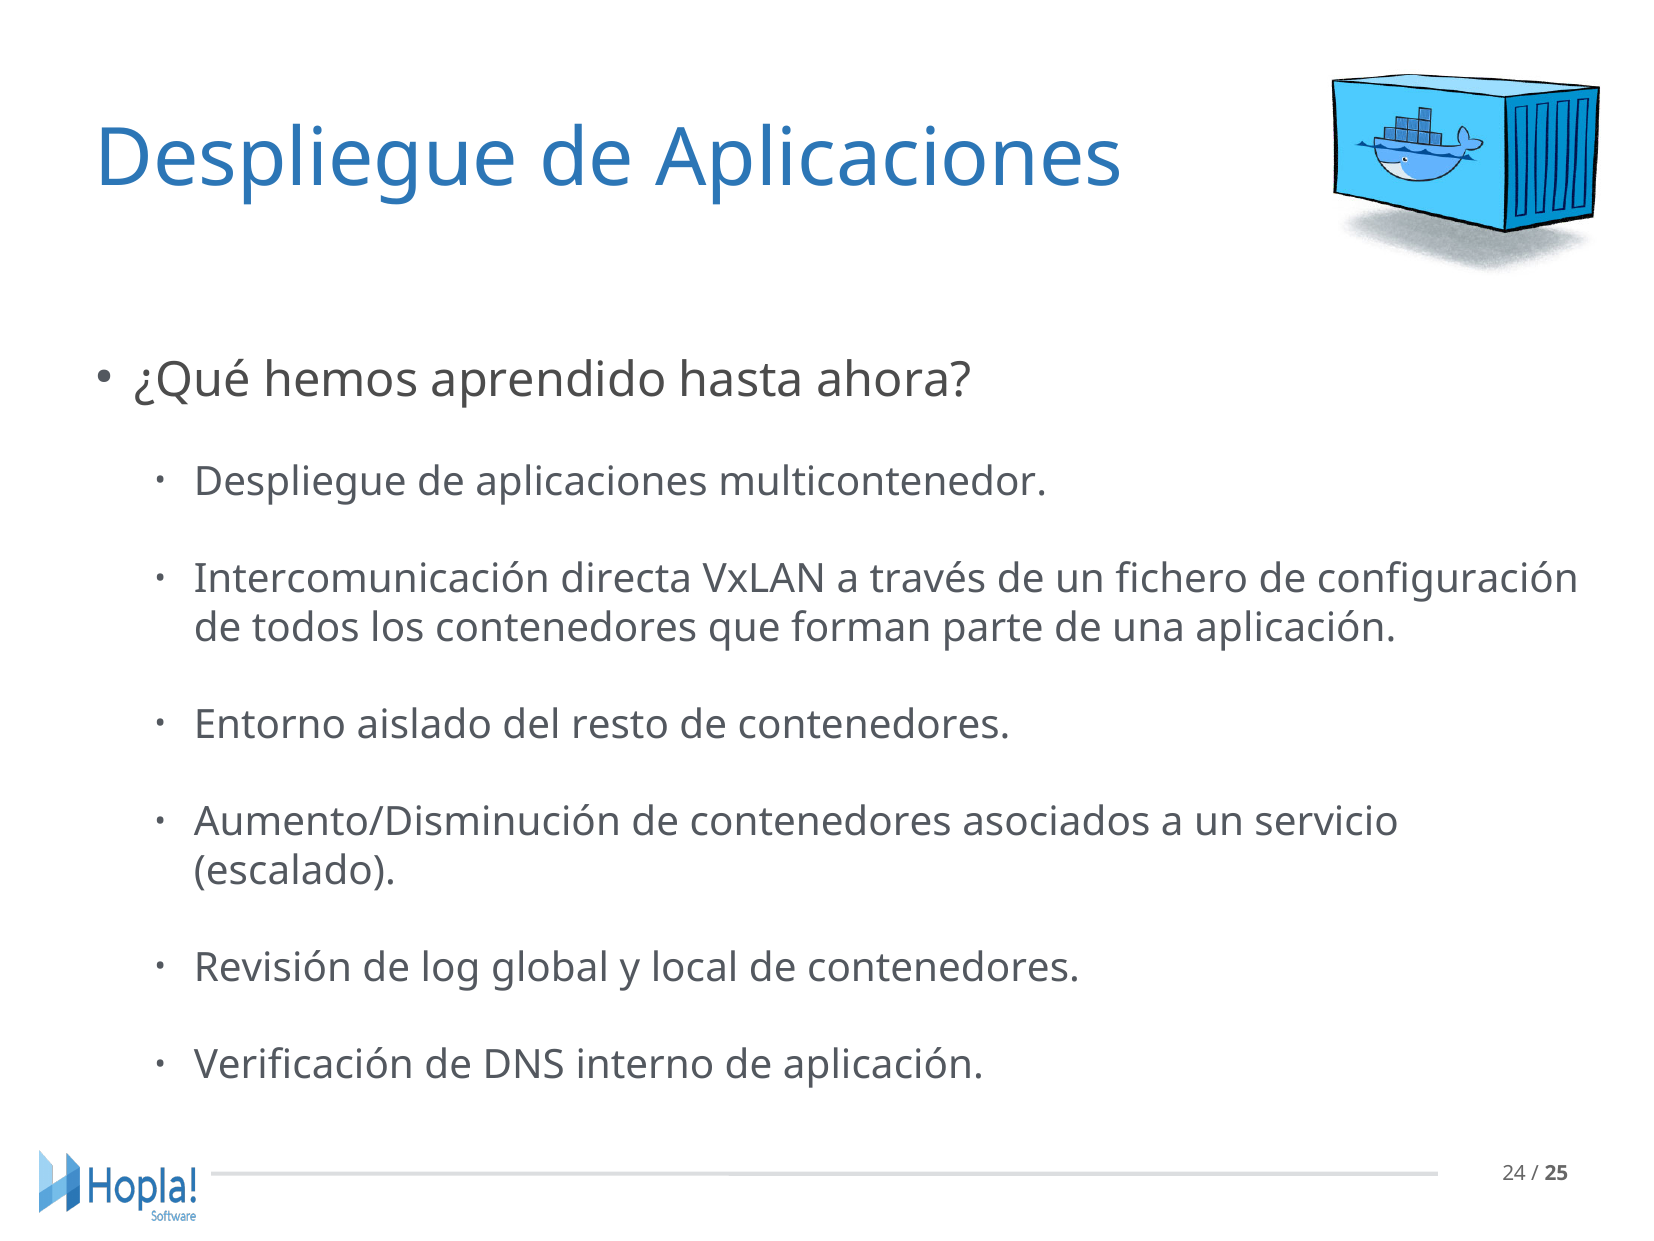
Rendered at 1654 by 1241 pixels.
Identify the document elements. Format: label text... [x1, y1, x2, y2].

picture [39, 1150, 196, 1221]
picture [1278, 3, 1651, 294]
title Despliegue de Aplicaciones [82, 0, 1571, 340]
list ¿Qué hemos aprendido hasta ahora? Despliegue de aplicaciones multicontenedor. Intercomunicación directa VxLAN a través de un fichero de configuración de todos los contenedores que forman parte de una aplicación. Entorno aislado del resto de contenedores. Aumento/Disminución de contenedores asociados a un servicio (escalado). Revisión de log global y local de contenedores. Verificación de DNS interno de aplicación. [83, 268, 1601, 1107]
